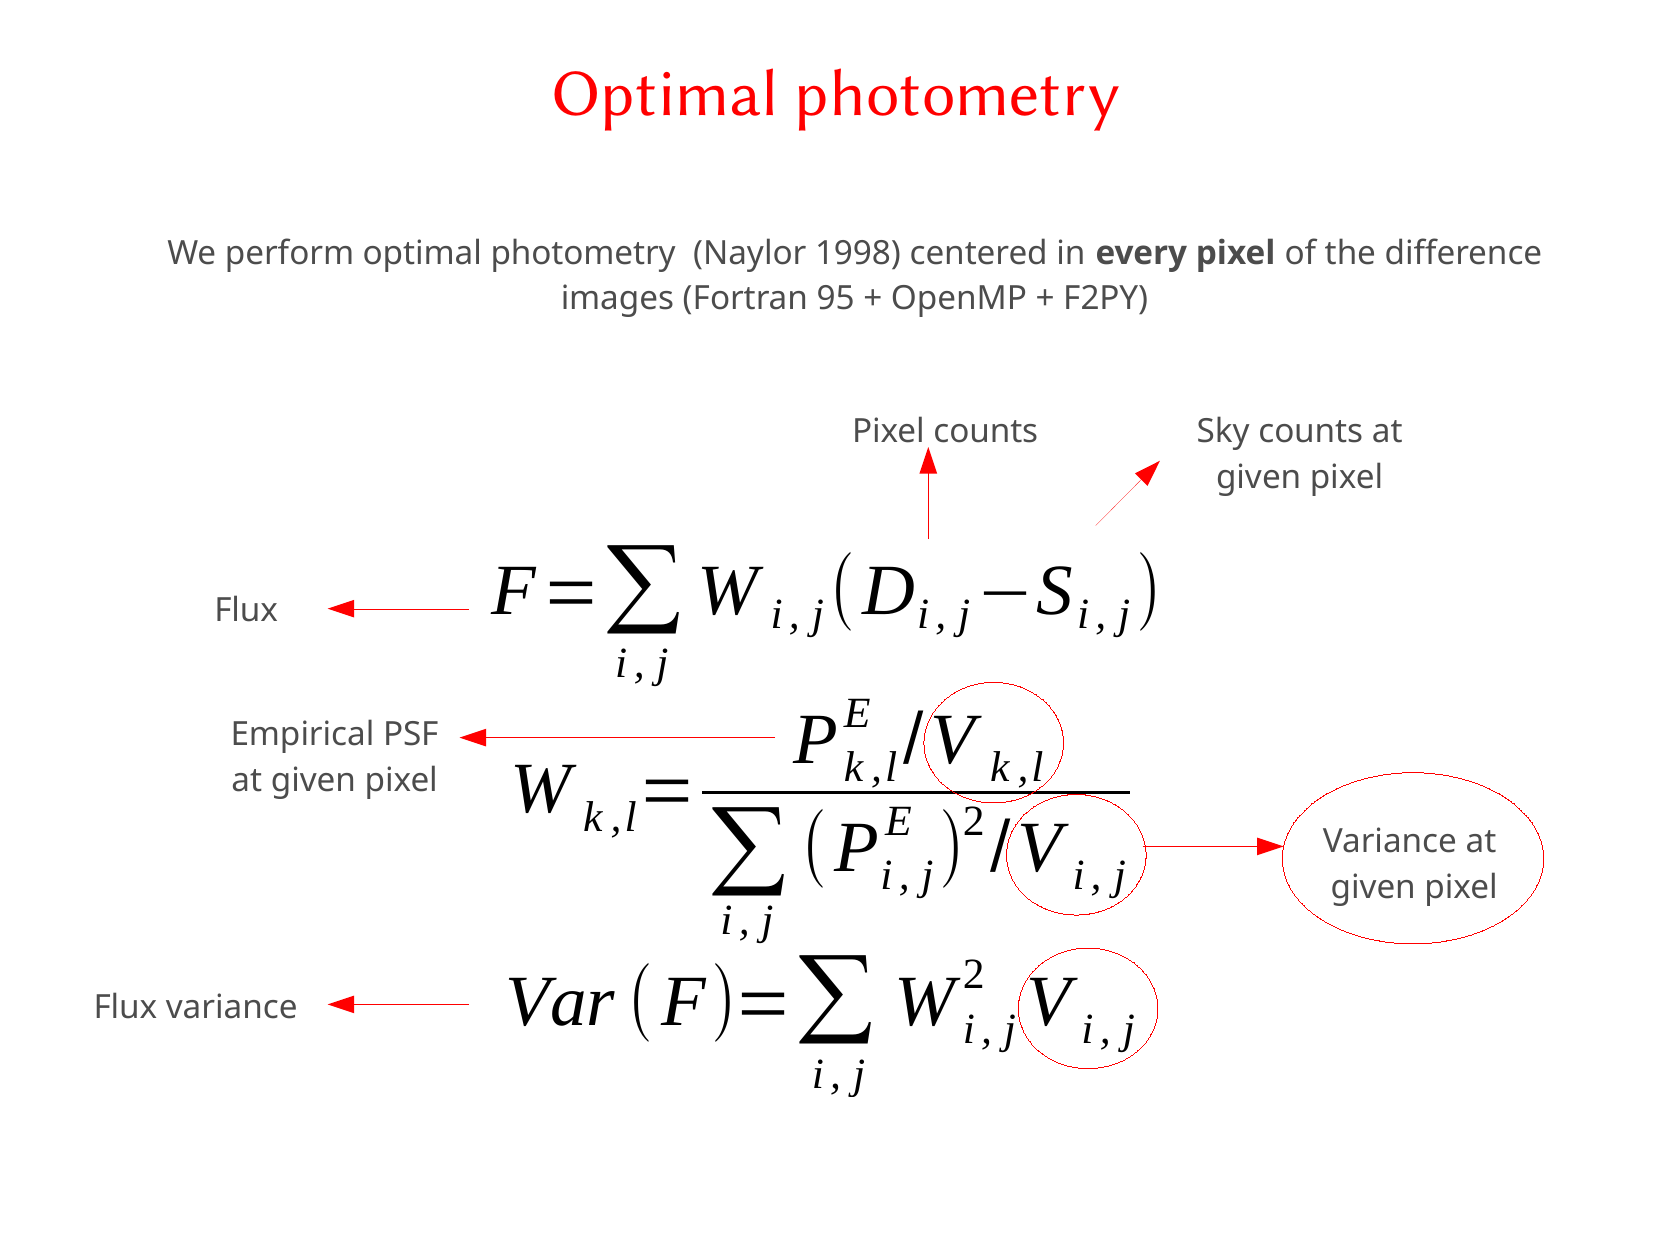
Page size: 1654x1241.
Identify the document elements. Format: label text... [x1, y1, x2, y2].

text_box Flux variance [5, 975, 387, 1057]
text_box Empirical PSF at given pixel [144, 702, 526, 823]
text_box Pixel counts [754, 400, 1109, 481]
text_box Variance at given pixel [1219, 810, 1601, 930]
text_box Optimal photometry [221, 48, 1452, 178]
chart [468, 552, 1178, 1097]
text_box We perform optimal photometry (Naylor 1998) centered in every pixel of the difference images (Fortran 95 + OpenMP + F2PY) [144, 221, 1566, 552]
text_box Flux [55, 578, 437, 659]
text_box Sky counts at given pixel [1109, 400, 1491, 520]
